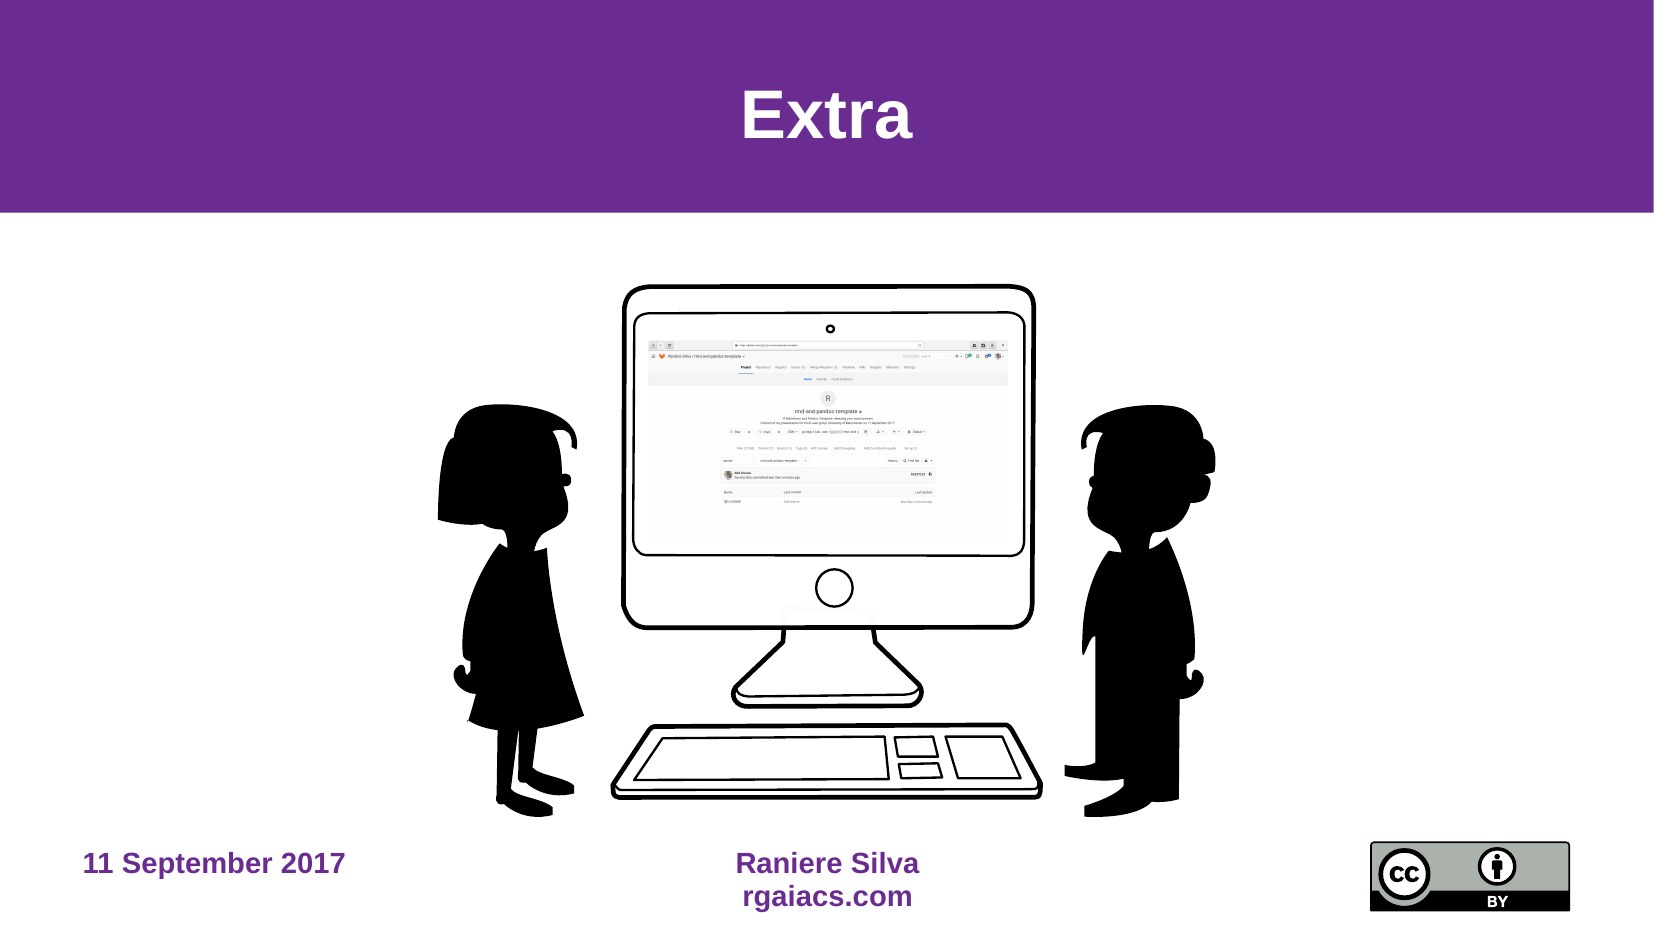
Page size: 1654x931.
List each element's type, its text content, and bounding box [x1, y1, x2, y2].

title Extra [82, 37, 1571, 193]
picture [413, 217, 1241, 839]
